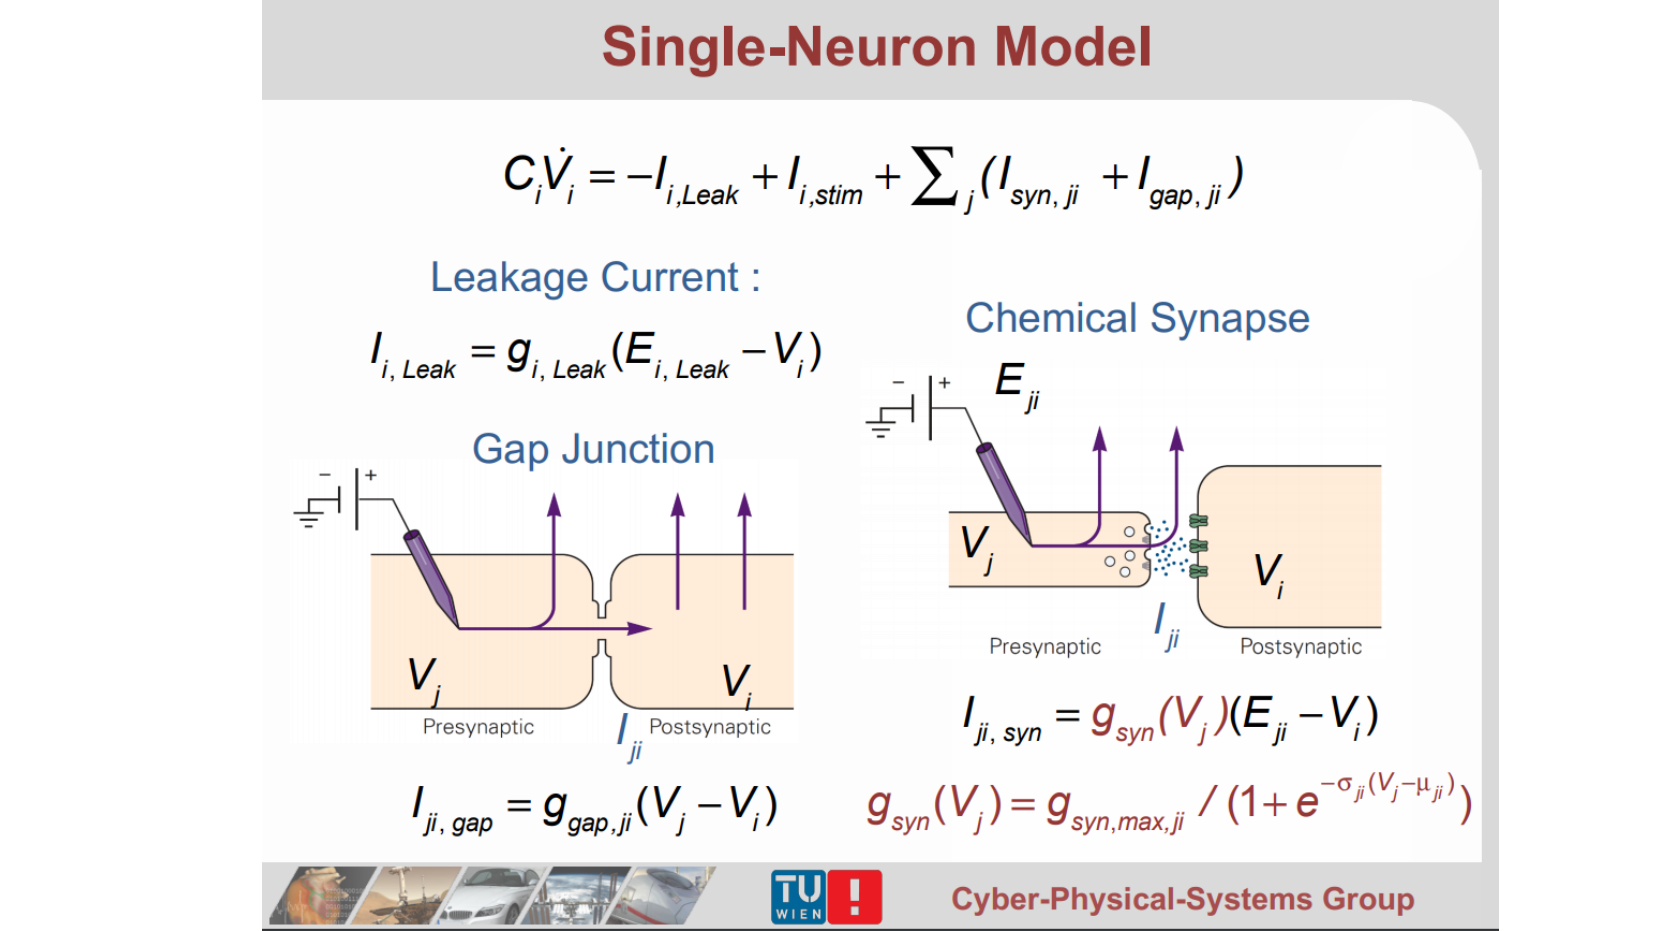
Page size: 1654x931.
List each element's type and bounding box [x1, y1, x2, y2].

picture [262, 0, 1499, 931]
